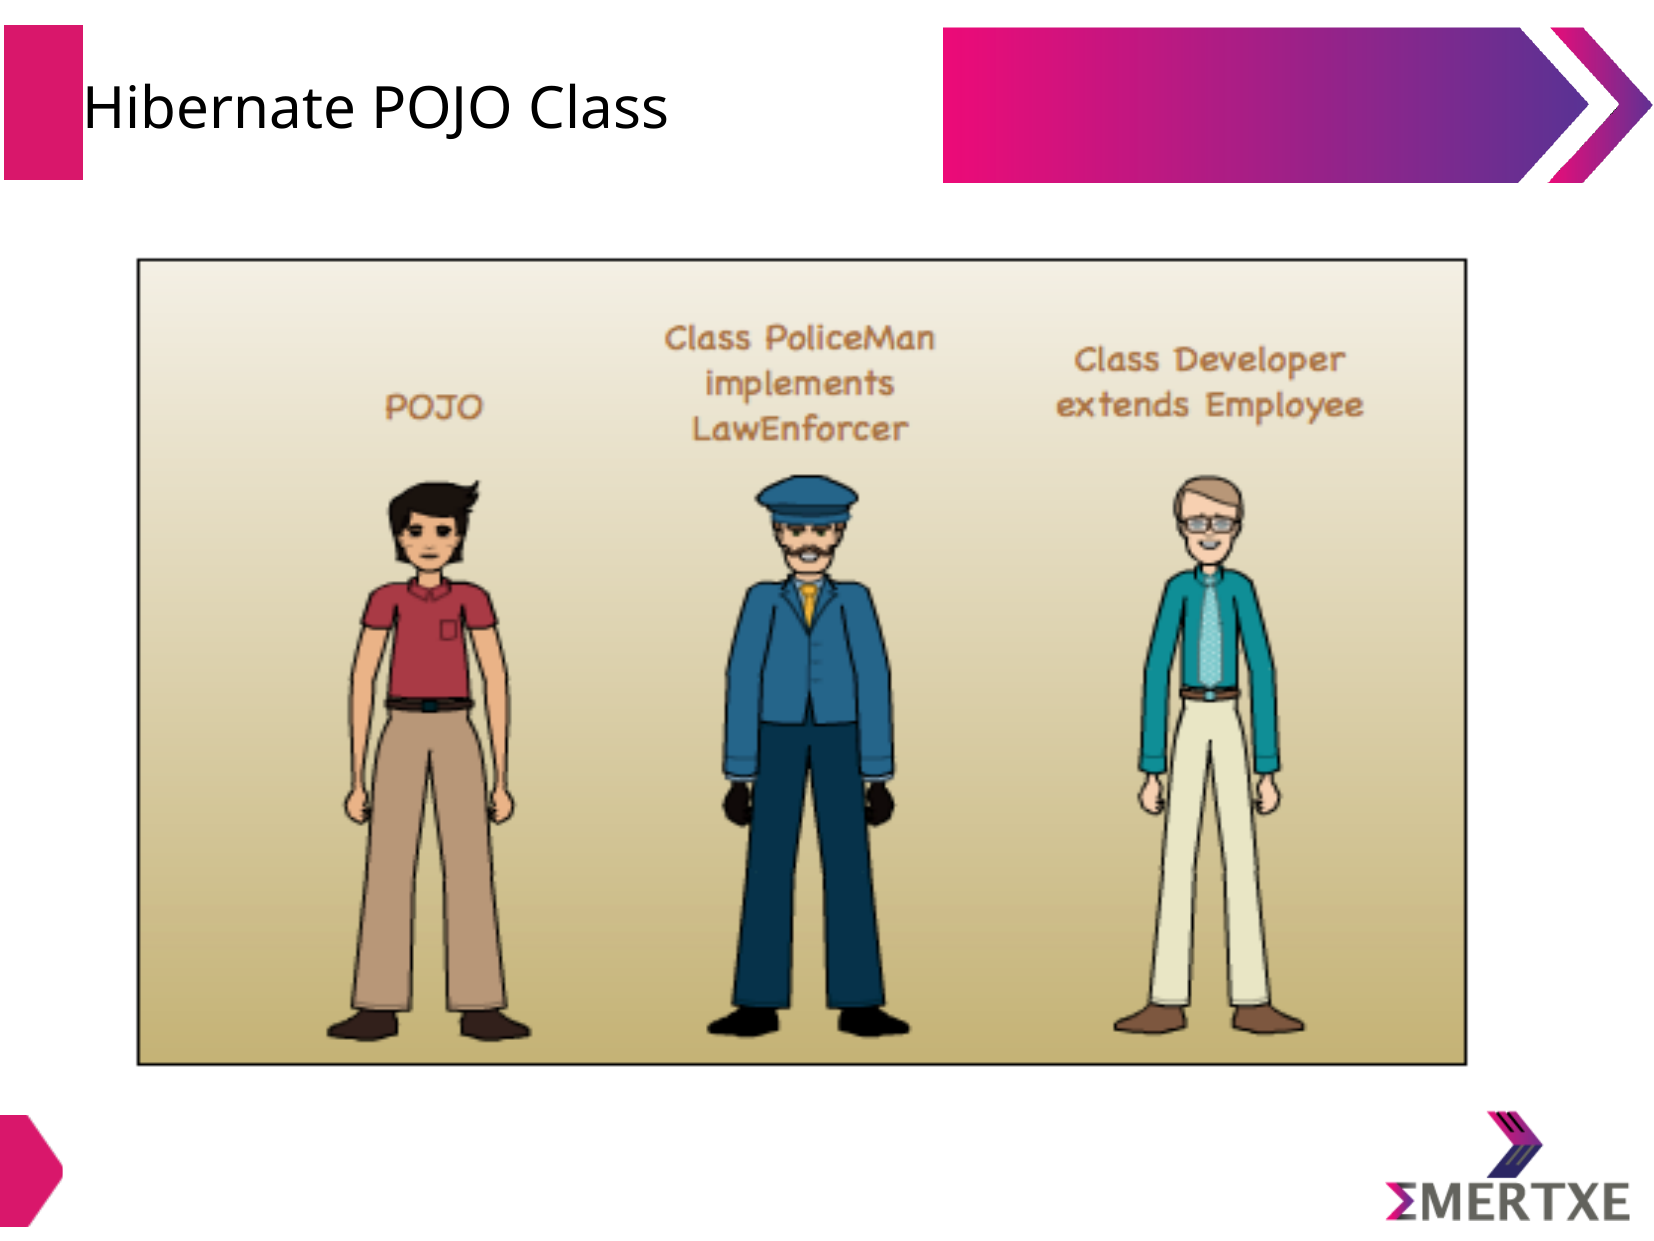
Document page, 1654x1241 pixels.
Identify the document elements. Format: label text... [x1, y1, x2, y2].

picture [120, 254, 1486, 1081]
title Hibernate POJO Class [82, 2, 1571, 210]
picture [1571, 27, 1653, 183]
picture [1385, 1107, 1631, 1221]
